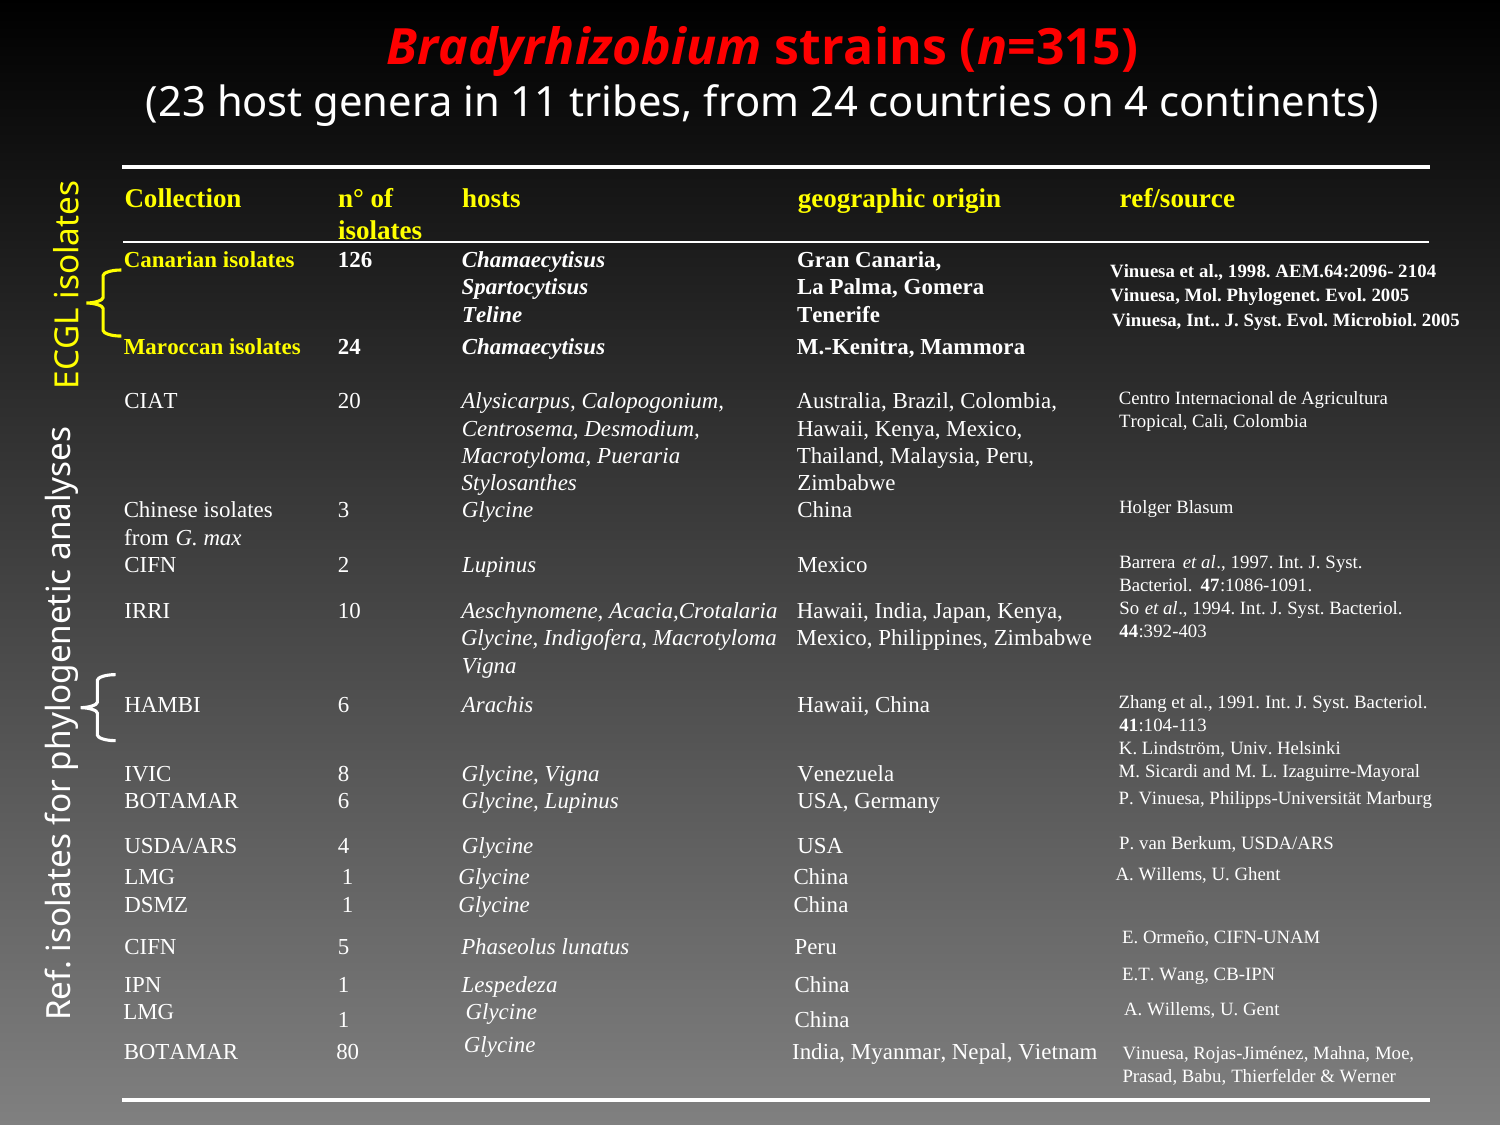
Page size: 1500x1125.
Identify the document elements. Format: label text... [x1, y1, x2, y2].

text_box ECGL isolates [37, 156, 93, 404]
text_box CIFN [124, 931, 177, 960]
text_box Venezuela [797, 758, 895, 785]
text_box hosts [462, 180, 521, 214]
text_box K. Lindström, Univ. Helsinki [1118, 735, 1341, 758]
text_box 20 [337, 385, 362, 413]
text_box 5 [337, 931, 350, 960]
text_box A. Willems, U. Ghent [1115, 861, 1281, 885]
text_box 8 [337, 758, 350, 785]
text_box IPN [124, 969, 162, 996]
text_box USA [797, 830, 844, 859]
text_box Chinese isolates [123, 495, 274, 523]
text_box P. van Berkum, USDA/ARS [1119, 830, 1334, 854]
text_box 1 [341, 889, 354, 918]
text_box Glycine [464, 1029, 536, 1058]
text_box Hawaii, Kenya, Mexico, [797, 413, 1023, 440]
text_box Hawaii, India, Japan, Kenya, [796, 595, 1064, 622]
text_box Canarian isolates [123, 244, 296, 273]
text_box USDA/ARS [124, 830, 238, 859]
text_box Centrosema, Desmodium, [461, 413, 701, 441]
text_box ref/source [1119, 180, 1236, 214]
text_box 4 [337, 830, 350, 859]
text_box P. Vinuesa, Philipps-Universität Marburg [1118, 785, 1433, 809]
text_box BOTAMAR [124, 785, 239, 814]
text_box Glycine, Lupinus [461, 785, 620, 814]
text_box Vinuesa, Rojas-Jiménez, Mahna, Moe, Prasad, Babu, Thierfelder & Werner [1122, 1040, 1420, 1086]
text_box Zimbabwe [797, 467, 896, 496]
text_box Glycine [458, 889, 531, 918]
text_box Gran Canaria, La Palma, Gomera Tenerife [797, 244, 985, 327]
text_box 47 [1200, 572, 1219, 595]
text_box M. Sicardi and M. L. Izaguirre-Mayoral [1118, 758, 1421, 781]
text_box Vinuesa, Mol. Phylogenet. Evol. 2005 [1110, 282, 1410, 306]
text_box ., 1997. Int. J. Syst. [1216, 549, 1363, 573]
text_box Arachis [461, 689, 534, 718]
text_box et al [1144, 595, 1178, 618]
text_box 3 [337, 495, 350, 523]
text_box Maroccan isolates [123, 332, 302, 360]
text_box Lupinus [461, 549, 537, 578]
text_box 10 [337, 595, 362, 623]
text_box BOTAMAR [123, 1037, 239, 1065]
text_box 41 [1119, 712, 1138, 735]
text_box So [1119, 595, 1144, 618]
text_box Zhang et al., 1991. Int. J. Syst. Bacteriol. [1118, 689, 1428, 713]
text_box CIAT [124, 385, 178, 413]
text_box 1 [337, 969, 350, 997]
text_box Centro Internacional de Agricultura [1118, 385, 1389, 408]
text_box Glycine [461, 830, 534, 859]
text_box 126 [337, 244, 373, 273]
text_box LMG [124, 861, 176, 889]
text_box Lespedeza [461, 969, 558, 997]
text_box DSMZ [124, 889, 189, 918]
text_box Glycine [458, 861, 531, 889]
text_box 6 [337, 785, 350, 814]
text_box Glycine [461, 495, 534, 523]
text_box LMG [123, 996, 175, 1025]
text_box CIFN [124, 549, 177, 578]
text_box Phaseolus lunatus [461, 931, 630, 960]
text_box China [793, 861, 849, 889]
text_box Barrera [1119, 549, 1181, 572]
text_box HAMBI [124, 689, 201, 718]
text_box Stylosanthes [461, 467, 578, 496]
text_box 1 [337, 1004, 350, 1032]
text_box USA, Germany [797, 785, 941, 814]
text_box geographic origin [797, 180, 1002, 214]
text_box Aeschynomene, Acacia,Crotalaria [461, 595, 779, 623]
text_box IRRI [124, 595, 171, 623]
text_box A. Willems, U. Gent [1124, 996, 1280, 1020]
text_box Macrotyloma, Pueraria [461, 440, 681, 468]
text_box Spartocytisus [461, 271, 589, 300]
text_box Mexico, Philippines, Zimbabwe [796, 622, 1093, 651]
text_box E.T. Wang, CB-IPN [1121, 962, 1276, 985]
text_box Ref. isolates for phylogenetic analyses [29, 402, 85, 1036]
text_box Mexico [797, 549, 868, 578]
text_box Hawaii, China [797, 689, 931, 718]
text_box et al [1182, 549, 1216, 573]
text_box G. max [175, 522, 243, 550]
text_box Australia, Brazil, Colombia, [796, 385, 1058, 413]
text_box ., 1994. Int. J. Syst. Bacteriol. [1178, 595, 1403, 618]
text_box China [794, 1004, 850, 1032]
text_box 80 [336, 1037, 360, 1065]
text_box IVIC [124, 758, 172, 785]
text_box Peru [794, 931, 837, 960]
text_box China [797, 495, 853, 523]
text_box n° of [338, 180, 394, 212]
text_box China [794, 969, 850, 997]
text_box Chamaecytisus [461, 332, 606, 360]
text_box Bradyrhizobium strains (n=315) (23 host genera in 11 tribes, from 24 countries on 4 continents) [74, 7, 1450, 133]
text_box from [124, 522, 175, 549]
text_box 1 [341, 861, 354, 889]
text_box Holger Blasum [1119, 495, 1234, 518]
text_box Alysicarpus, Calopogonium, [461, 385, 725, 413]
text_box 24 [337, 332, 362, 360]
text_box M.-Kenitra, Mammora [796, 332, 1026, 360]
text_box Glycine [465, 996, 538, 1025]
text_box 44 [1119, 618, 1138, 641]
text_box Tropical, Cali, Colombia [1119, 408, 1308, 431]
text_box E. Ormeño, CIFN-UNAM [1122, 924, 1321, 948]
text_box Vigna [461, 650, 518, 678]
text_box :392-403 [1138, 618, 1208, 642]
text_box Glycine, Indigofera, Macrotyloma [461, 622, 778, 651]
text_box China [793, 889, 849, 918]
text_box Glycine, Vigna [461, 758, 601, 785]
text_box Vinuesa et al., 1998. AEM.64:2096- 2104 [1110, 258, 1465, 282]
text_box Teline [461, 299, 523, 327]
text_box 6 [337, 689, 350, 718]
text_box Thailand, Malaysia, Peru, [796, 440, 1035, 468]
text_box Bacteriol. [1119, 572, 1198, 595]
text_box :104-113 [1138, 712, 1208, 735]
text_box Vinuesa, Int.. J. Syst. Evol. Microbiol. 2005 [1112, 307, 1461, 330]
text_box Chamaecytisus [461, 244, 606, 273]
text_box isolates [338, 212, 423, 241]
text_box India, Myanmar, Nepal, Vietnam [792, 1037, 1105, 1065]
text_box :1086-1091. [1219, 572, 1313, 595]
text_box Collection [124, 180, 242, 214]
text_box 2 [337, 549, 350, 578]
